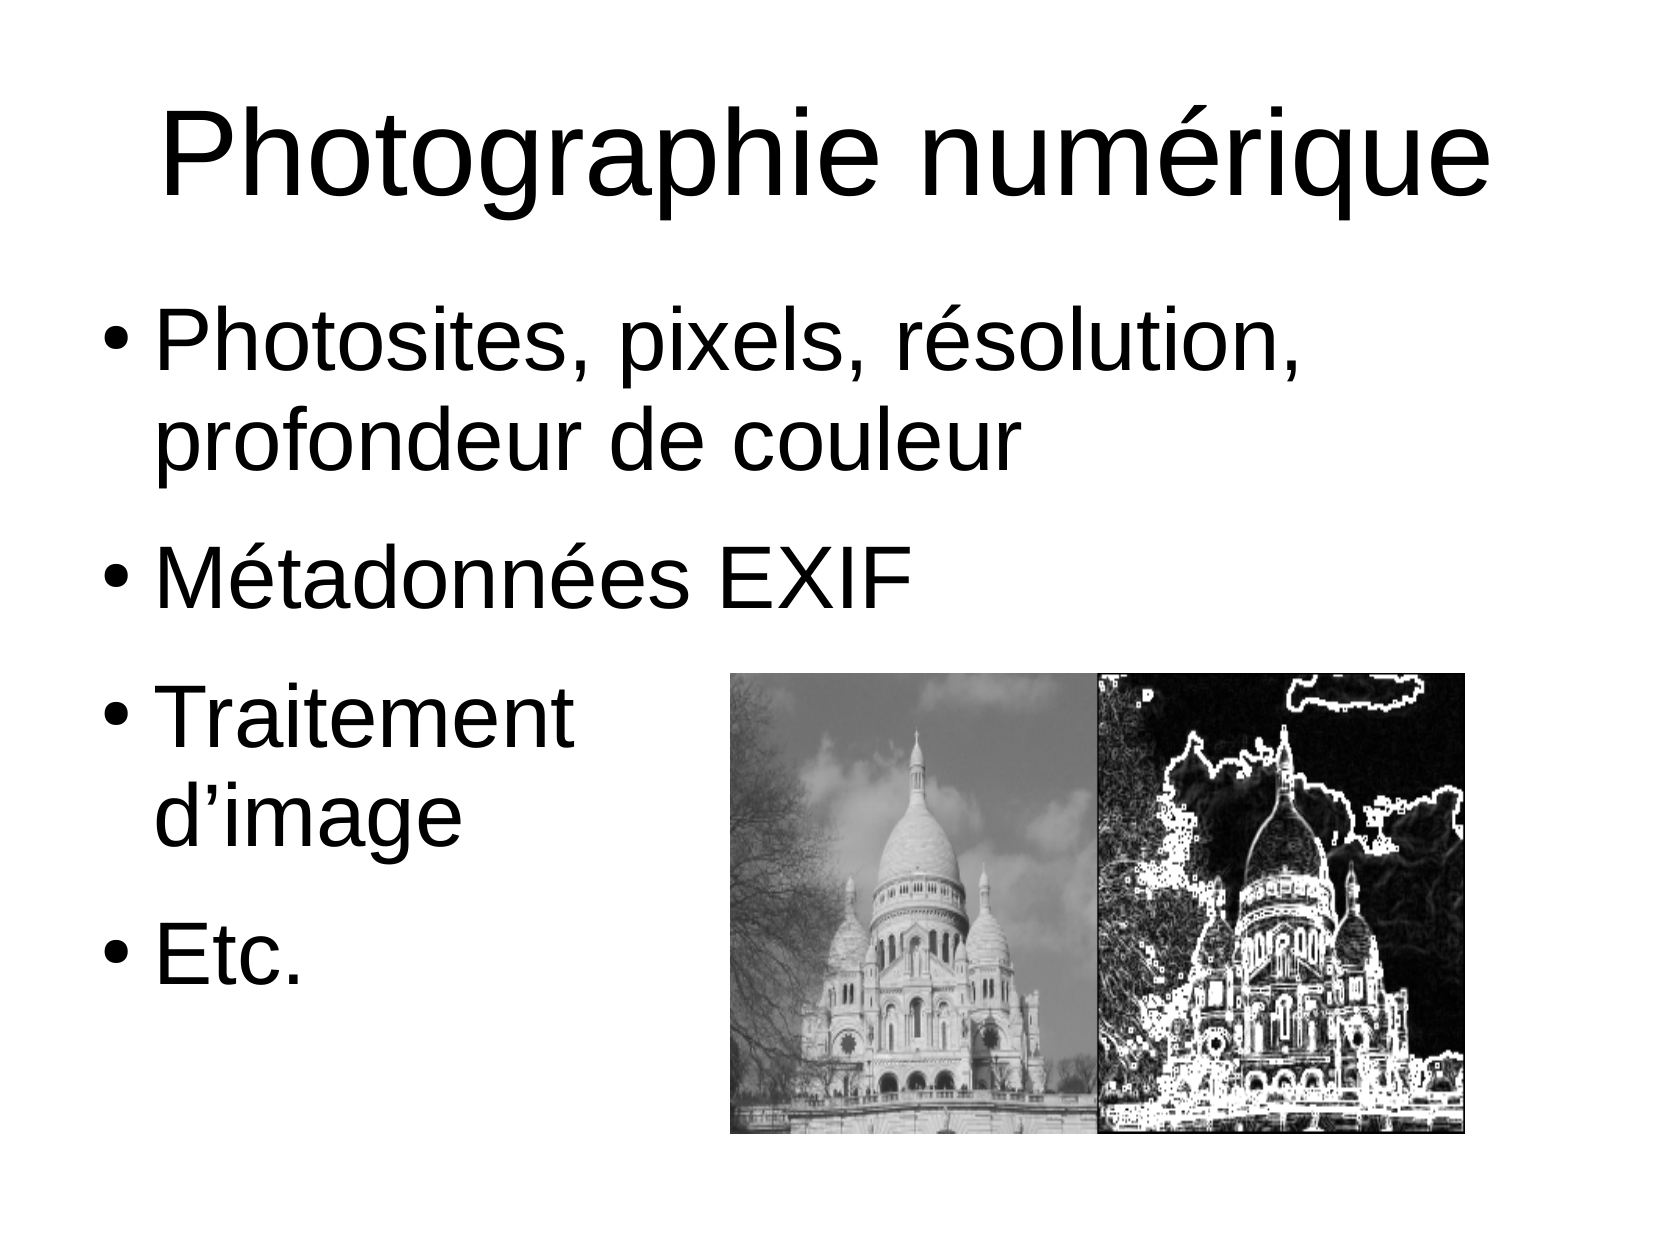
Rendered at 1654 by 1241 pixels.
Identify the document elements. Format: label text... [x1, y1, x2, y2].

title Photographie numérique [82, 49, 1571, 257]
list Photosites, pixels, résolution, profondeur de couleur Métadonnées EXIF Traitement d’image Etc. [82, 290, 1571, 1010]
picture [730, 673, 1465, 1134]
